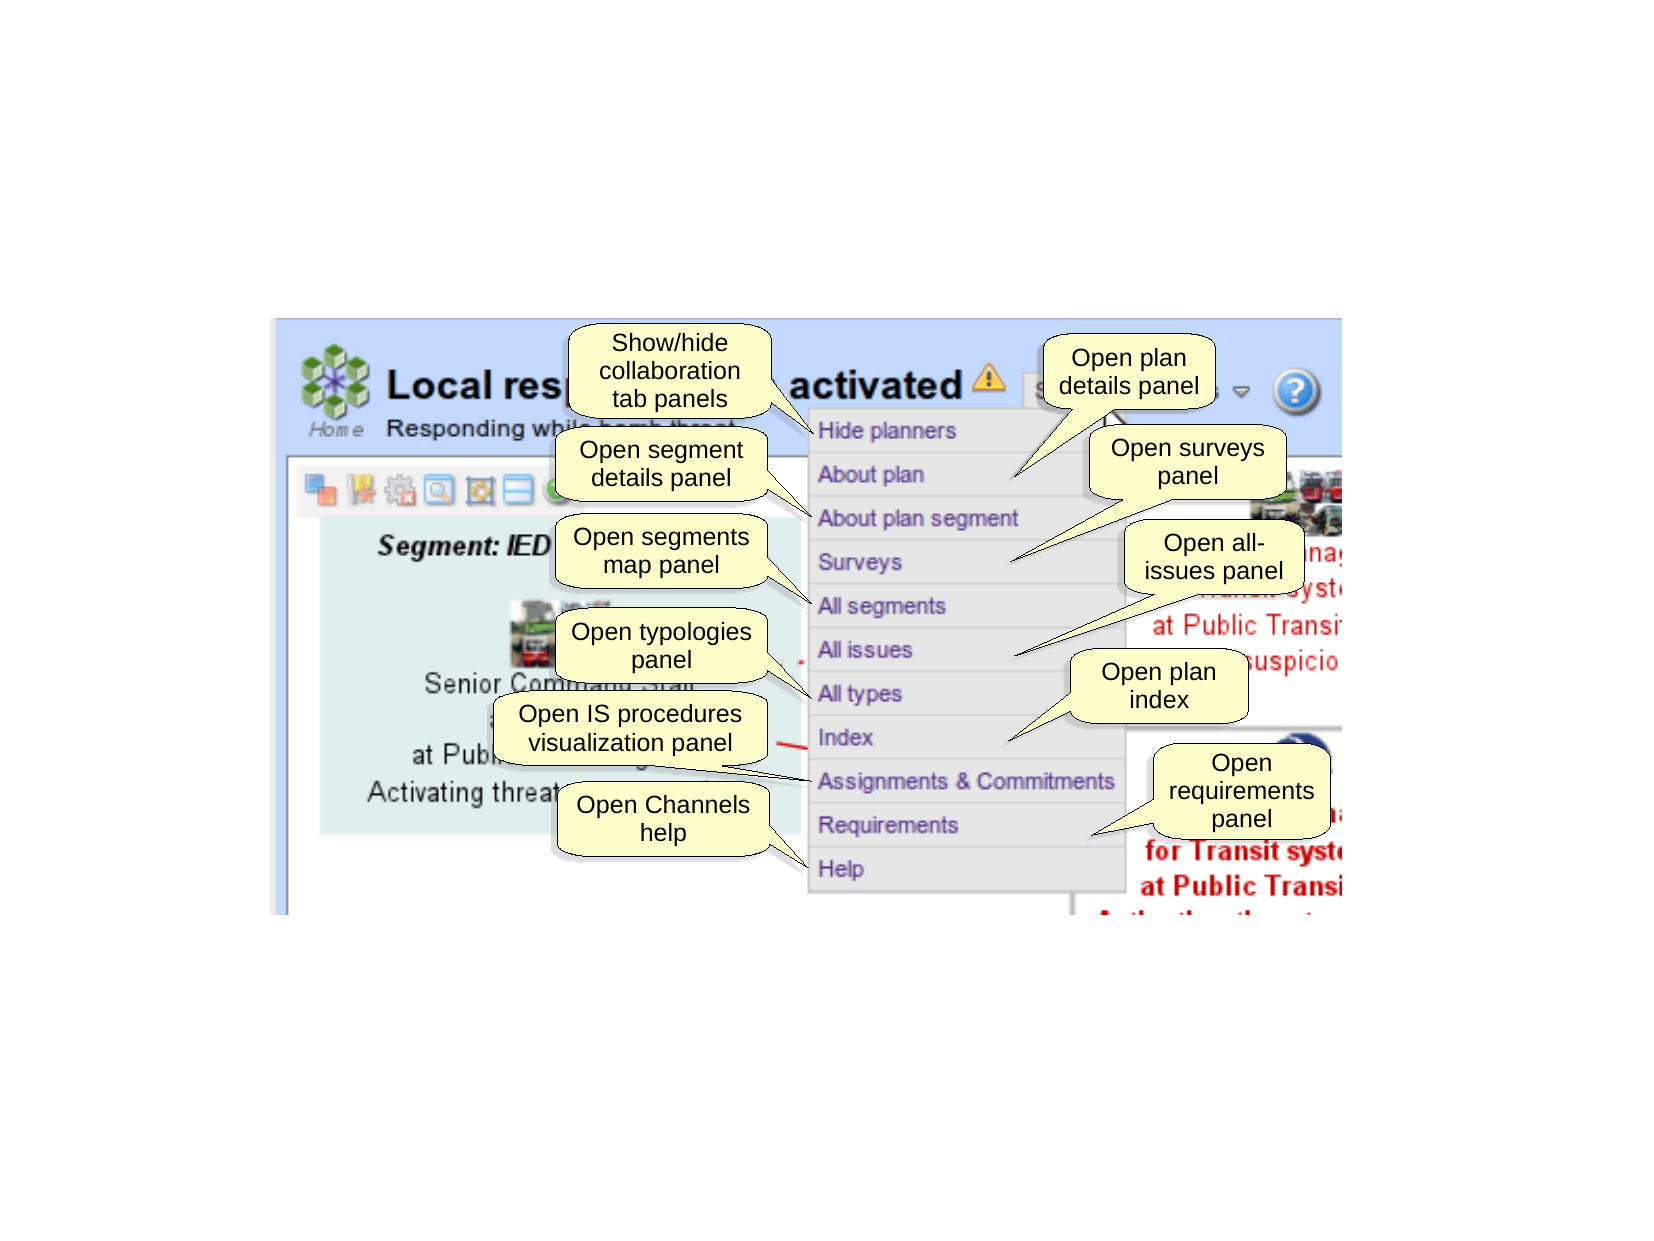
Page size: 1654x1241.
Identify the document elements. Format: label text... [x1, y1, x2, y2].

text_box Open Channels help [557, 781, 809, 868]
text_box Open segment details panel [555, 426, 812, 517]
text_box Open all-issues panel [1014, 519, 1305, 656]
text_box Open typologies panel [555, 607, 812, 699]
text_box Open surveys panel [1010, 424, 1287, 562]
text_box Show/hide collaboration tab panels [568, 323, 814, 434]
text_box Open segments map panel [555, 513, 812, 604]
text_box Open IS procedures visualization panel [493, 690, 812, 782]
text_box Open plan details panel [1014, 333, 1216, 477]
text_box Open requirements panel [1091, 743, 1331, 840]
text_box Open plan index [1008, 648, 1249, 741]
picture [270, 318, 1342, 915]
